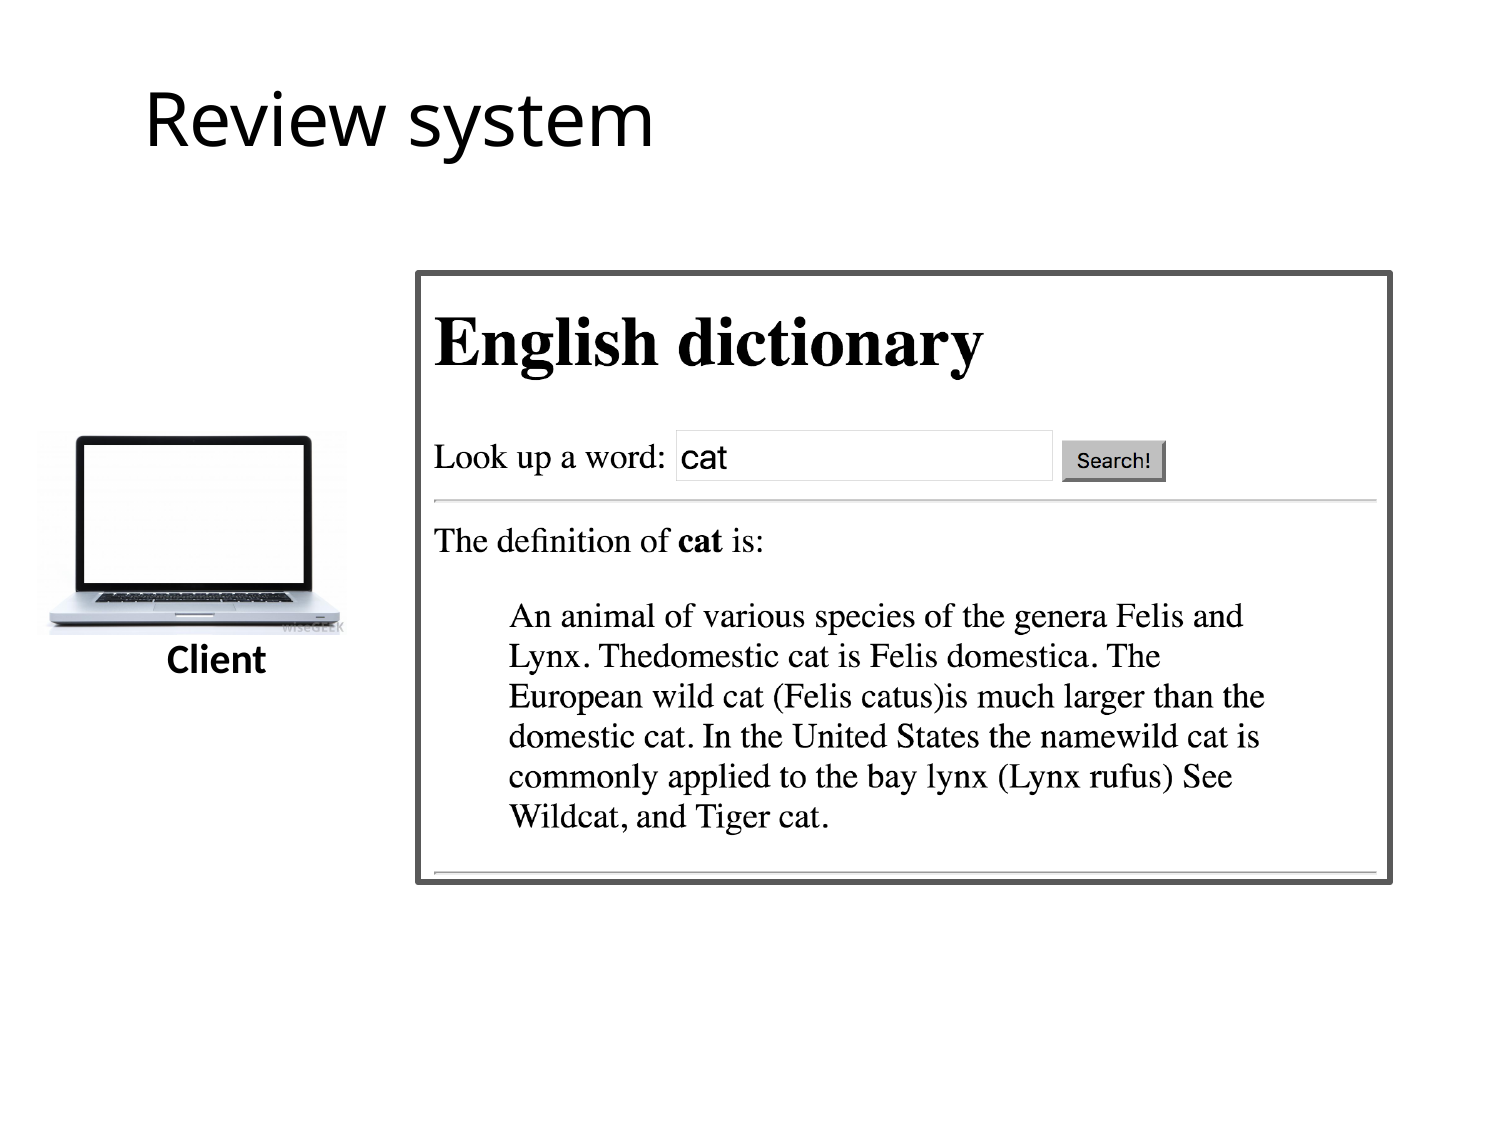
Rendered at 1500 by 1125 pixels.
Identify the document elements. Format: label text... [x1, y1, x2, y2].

title Review system [128, 56, 1372, 183]
picture [421, 276, 1387, 880]
text_box Client [94, 600, 340, 714]
picture [37, 431, 347, 635]
